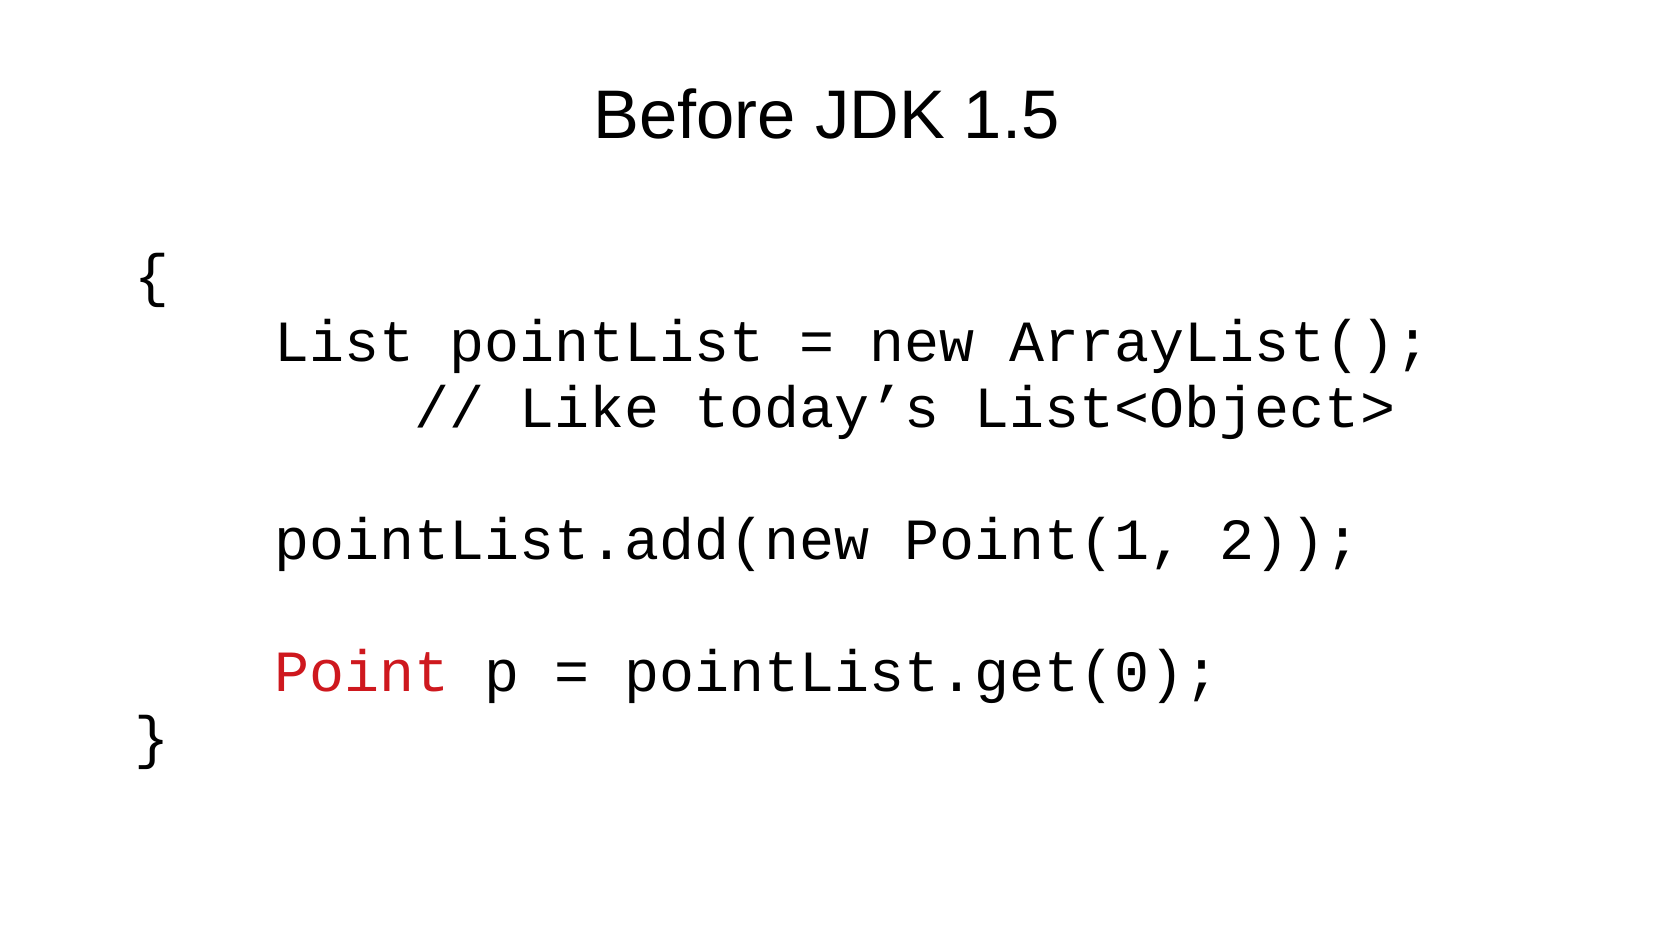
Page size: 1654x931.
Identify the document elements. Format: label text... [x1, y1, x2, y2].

title Before JDK 1.5 [82, 37, 1571, 193]
text_box { List pointList = new ArrayList(); // Like today’s List<Object> pointList.add(new Point(1, 2)); Point p = pointList.get(0); } [105, 224, 1460, 798]
